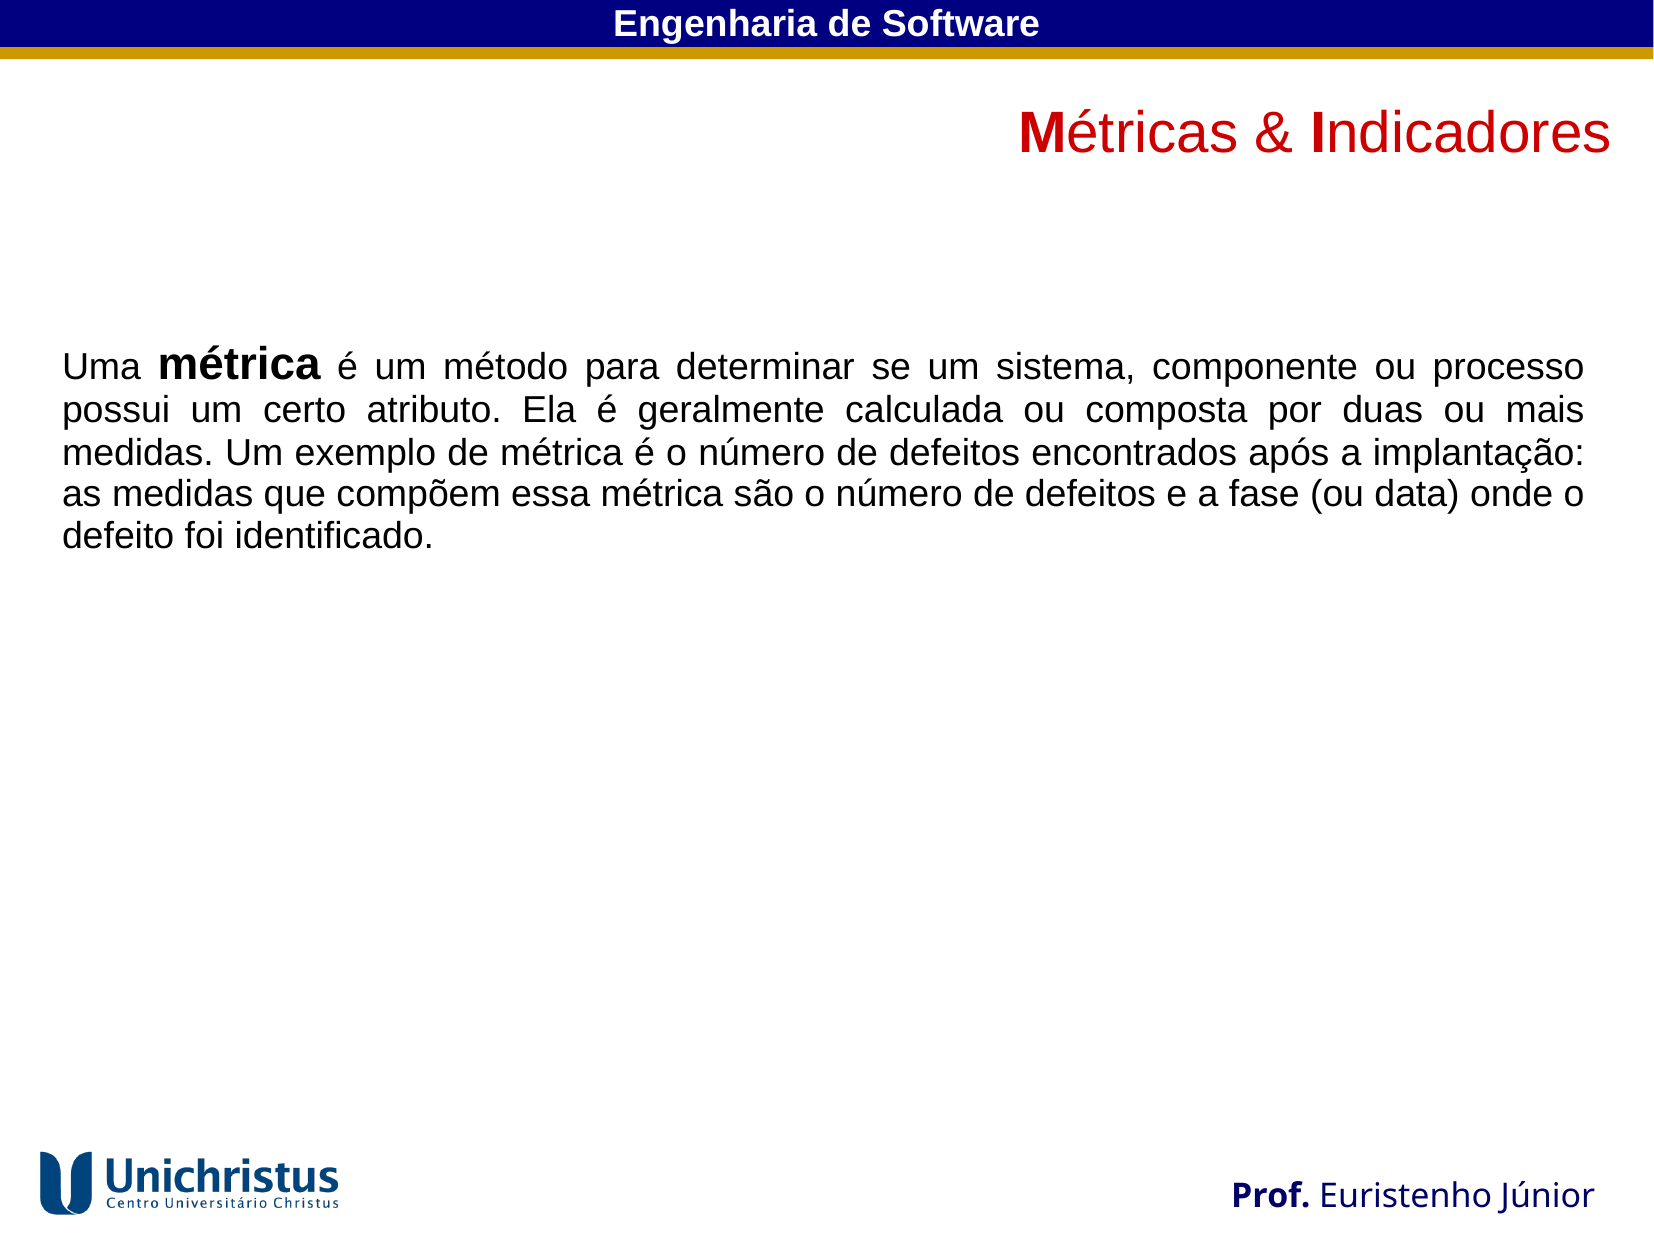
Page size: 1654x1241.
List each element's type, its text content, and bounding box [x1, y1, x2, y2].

text_box Engenharia de Software [0, 0, 1654, 47]
picture [35, 1148, 343, 1217]
text_box Métricas & Indicadores [1003, 92, 1654, 173]
text_box [0, 47, 1654, 60]
text_box Prof. Euristenho Júnior [1216, 1163, 1654, 1224]
text_box Uma métrica é um método para determinar se um sistema, componente ou processo possui um certo atributo. Ela é geralmente calculada ou composta por duas ou mais medidas. Um exemplo de métrica é o número de defeitos encontrados após a implantação: as medidas que compõem essa métrica são o número de defeitos e a fase (ou data) onde o defeito foi identificado. [47, 330, 1600, 565]
